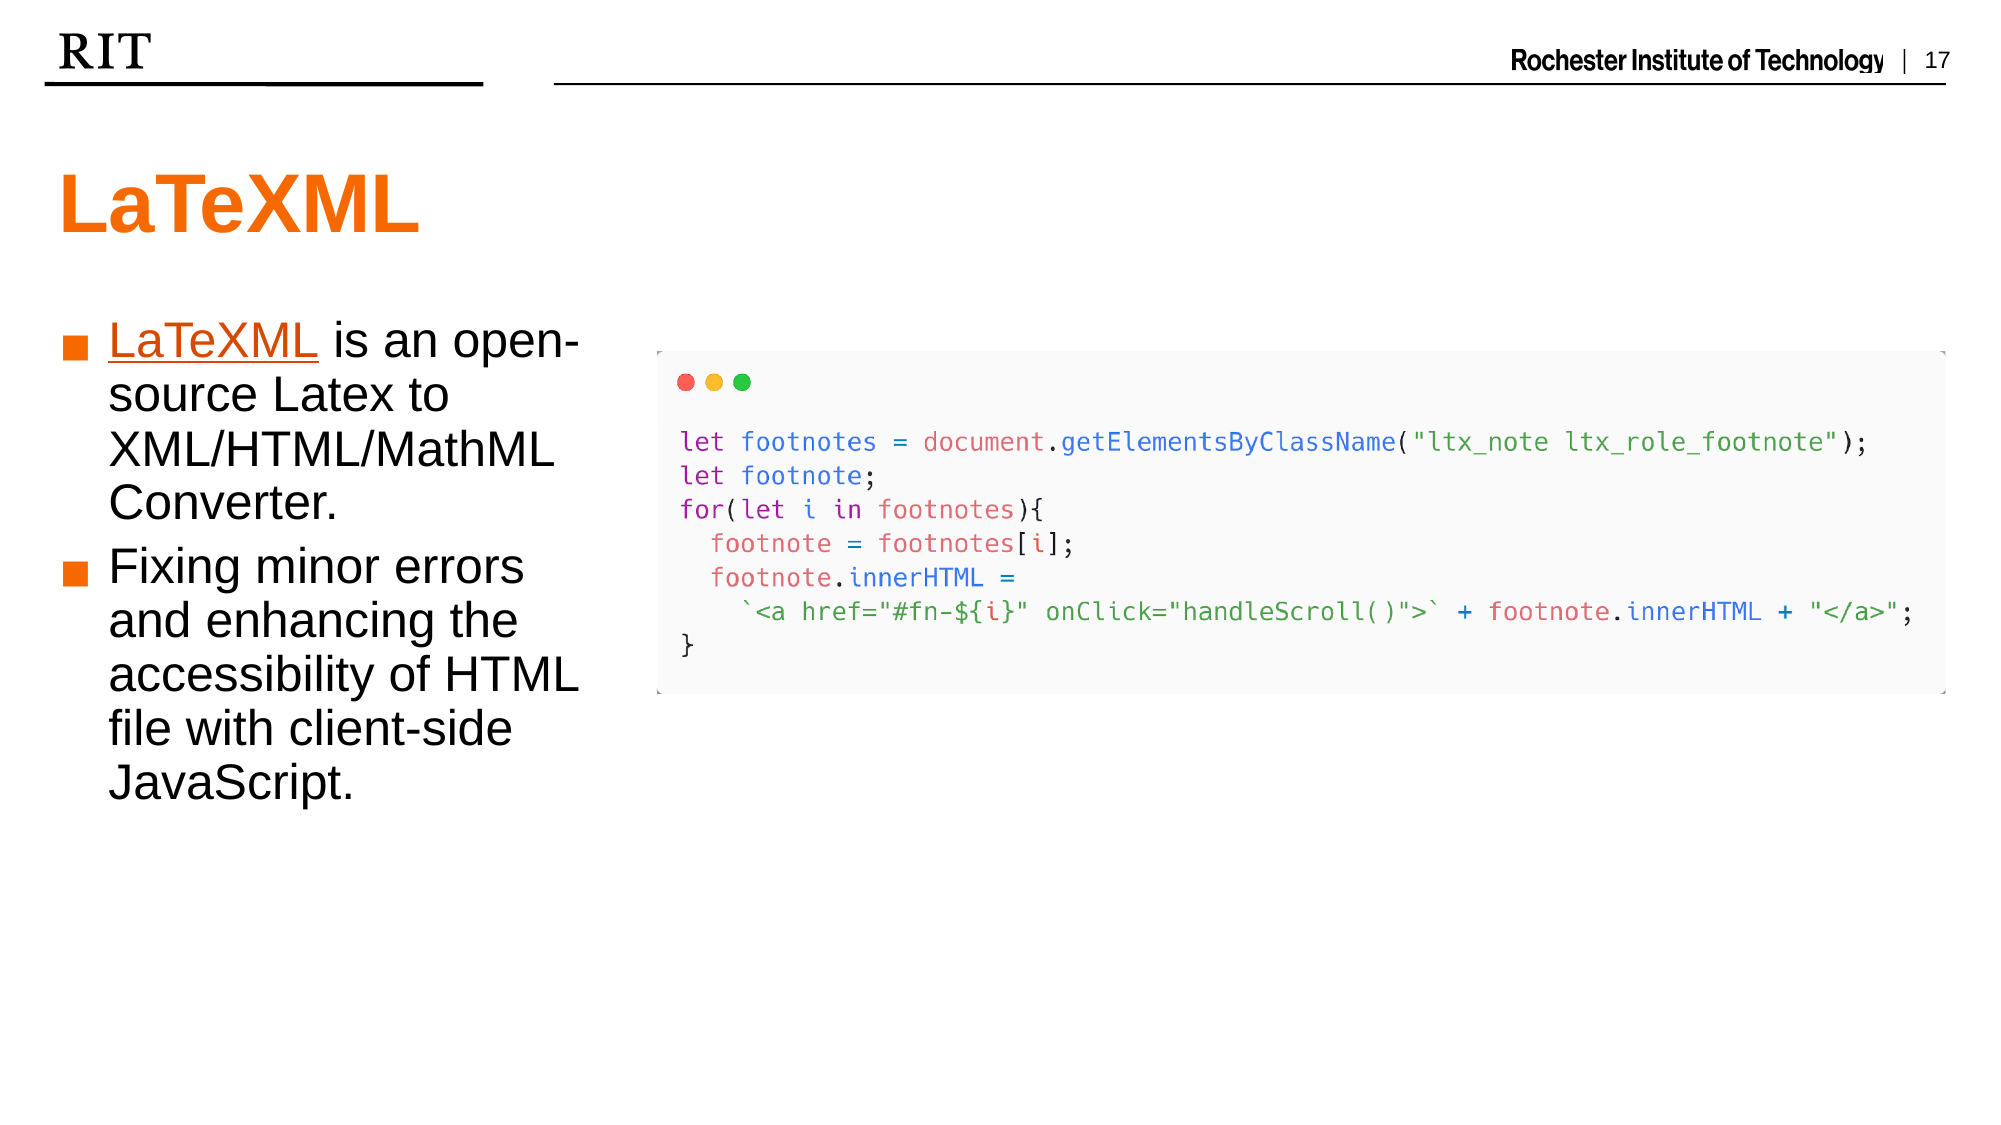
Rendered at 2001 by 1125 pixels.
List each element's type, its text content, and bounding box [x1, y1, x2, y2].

list LaTeXML [43, 141, 613, 272]
list LaTeXML is an open-source Latex to XML/HTML/MathML Converter. Fixing minor errors and enhancing the accessibility of HTML file with client-side JavaScript. [43, 307, 613, 905]
picture [58, 32, 151, 69]
picture [656, 351, 1946, 694]
picture [1512, 49, 1883, 73]
